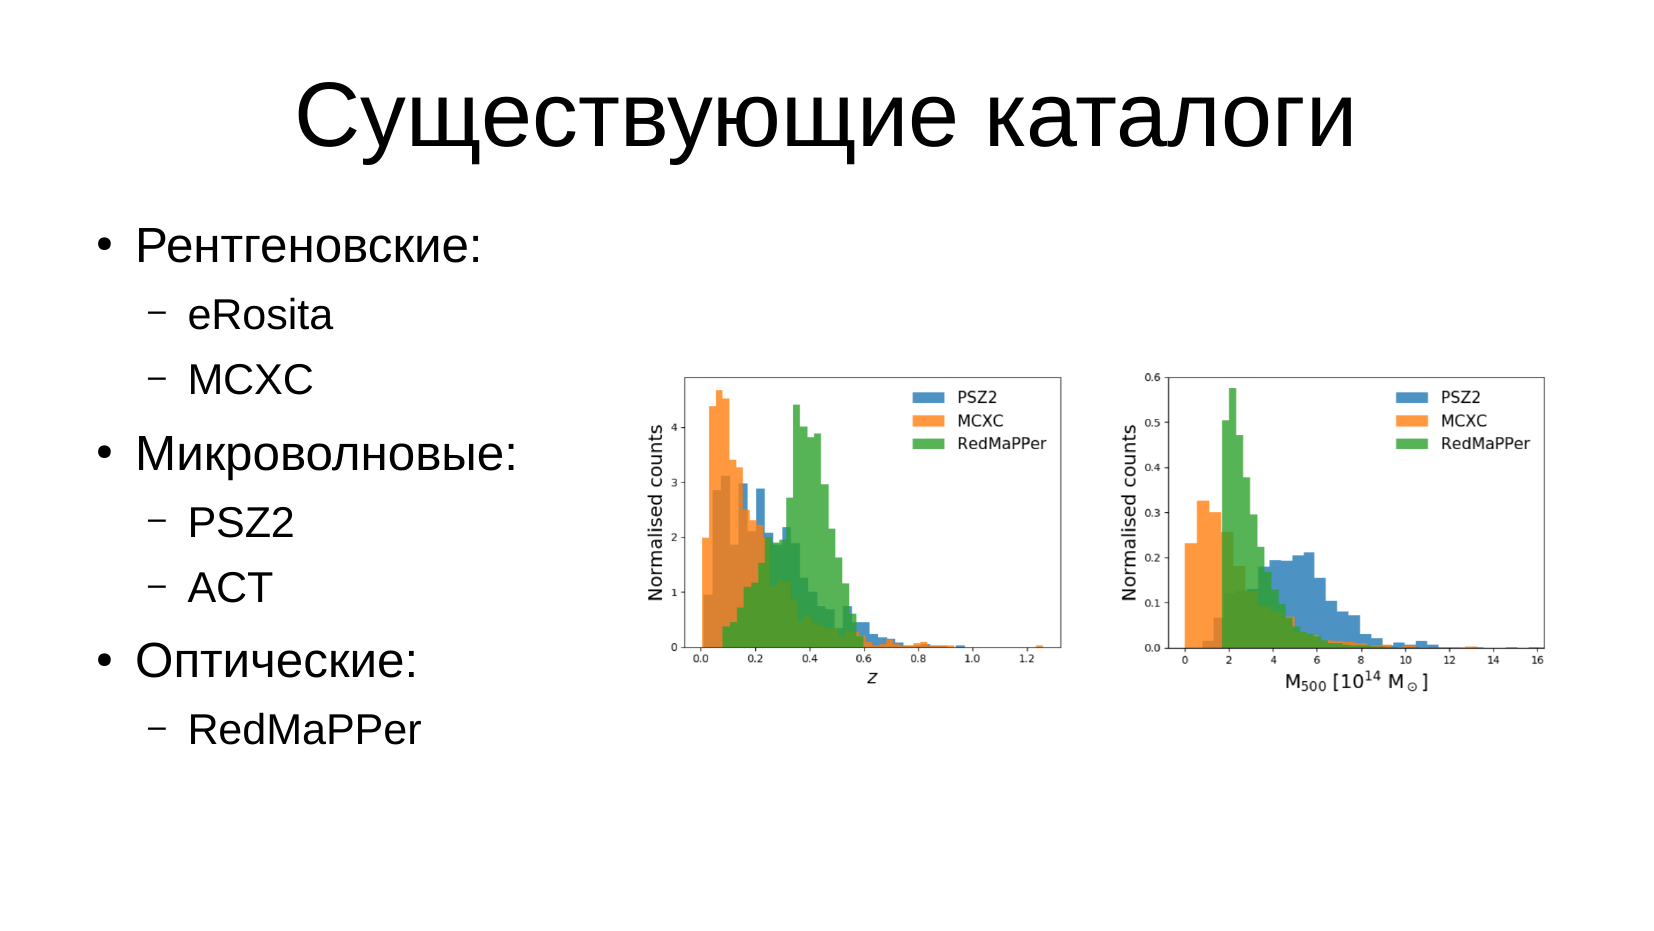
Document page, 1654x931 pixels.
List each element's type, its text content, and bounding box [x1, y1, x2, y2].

list Рентгеновские: eRosita MCXC Микроволновые: PSZ2 ACT Оптические: RedMaPPer [82, 217, 1571, 758]
title Существующие каталоги [82, 37, 1571, 193]
picture [625, 355, 1571, 706]
